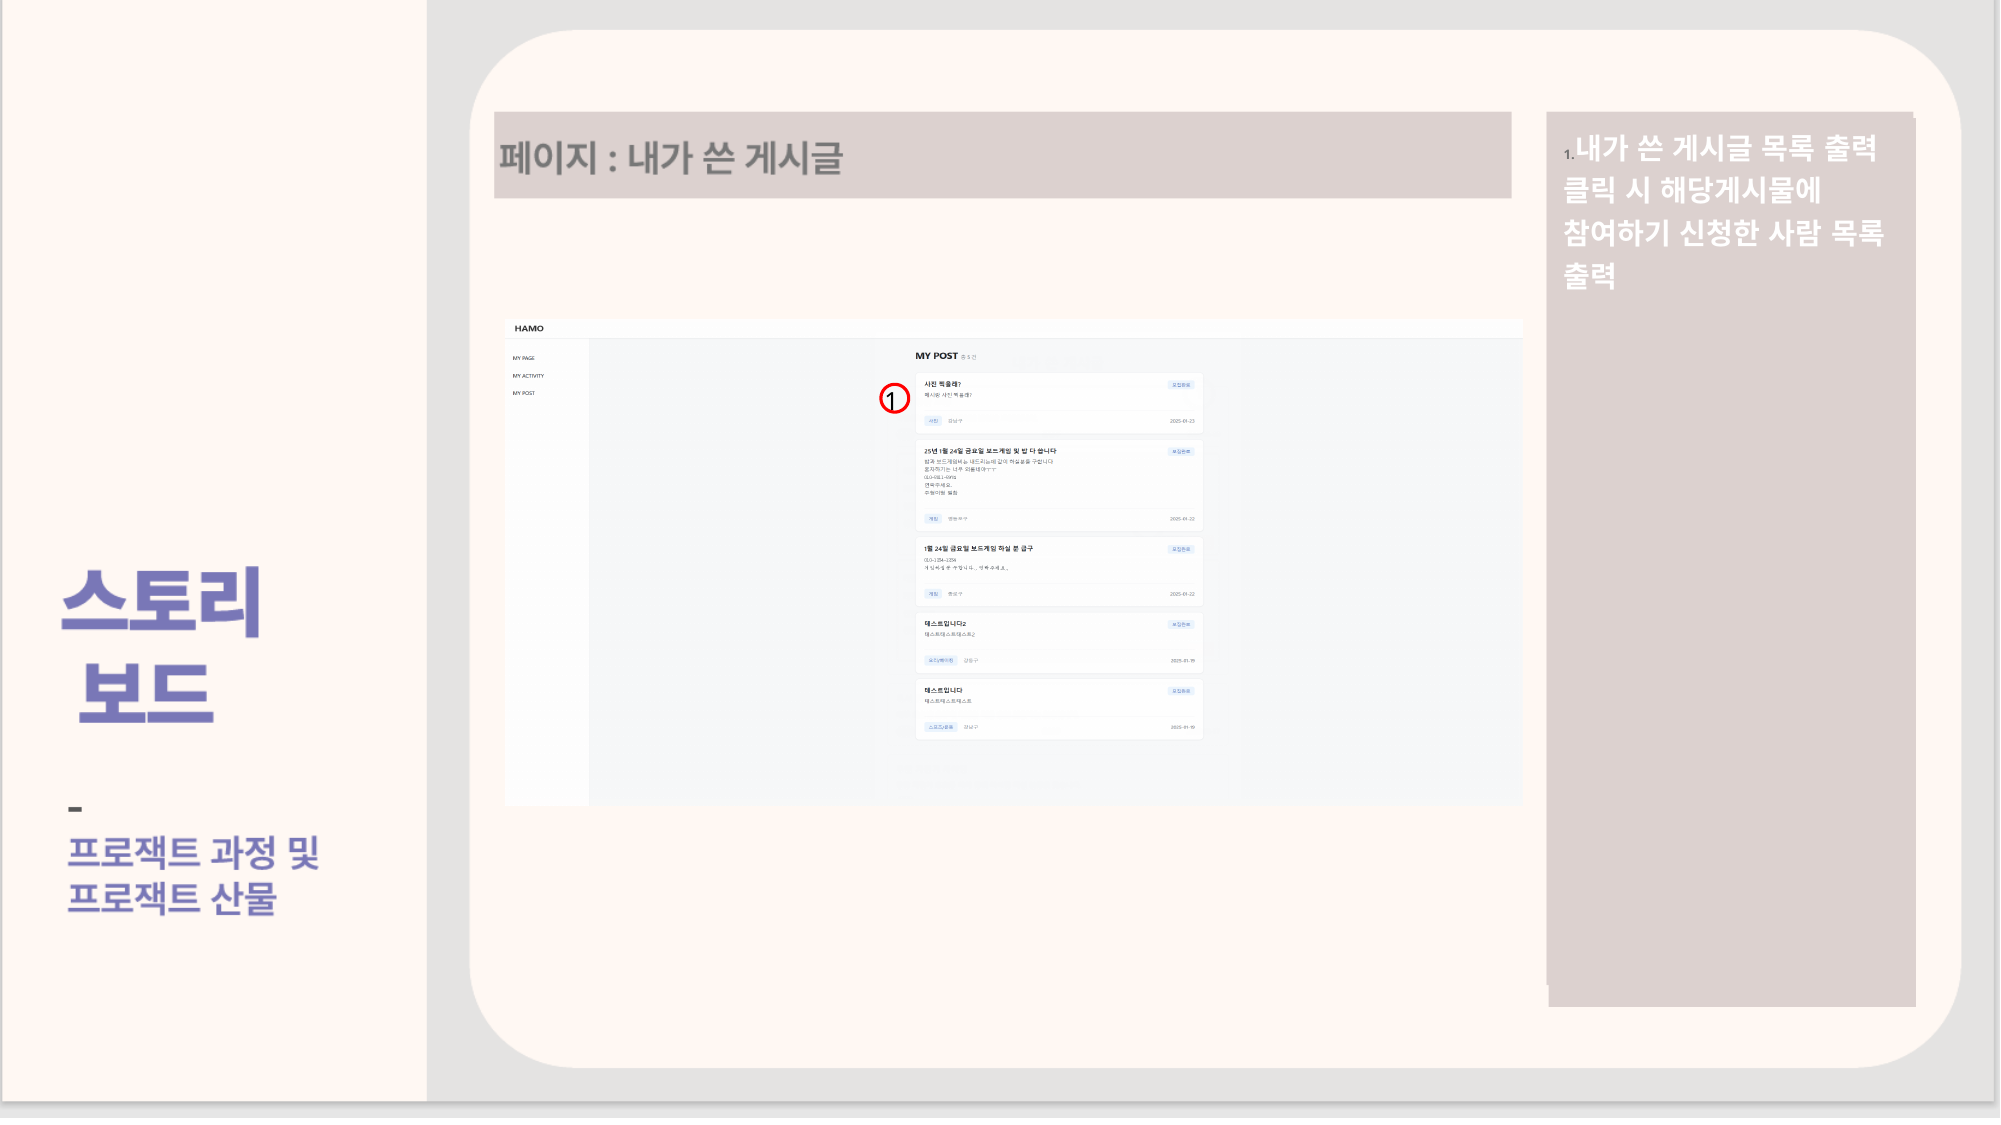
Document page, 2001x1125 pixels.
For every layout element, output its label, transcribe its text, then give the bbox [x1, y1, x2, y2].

picture [0, 0, 2000, 1118]
text_box 내가 쓴 게시글 목록 출력 클릭 시 해당게시물에 참여하기 신청한 사람 목록 출력 [1548, 118, 1916, 1007]
text_box 1 [878, 375, 900, 425]
